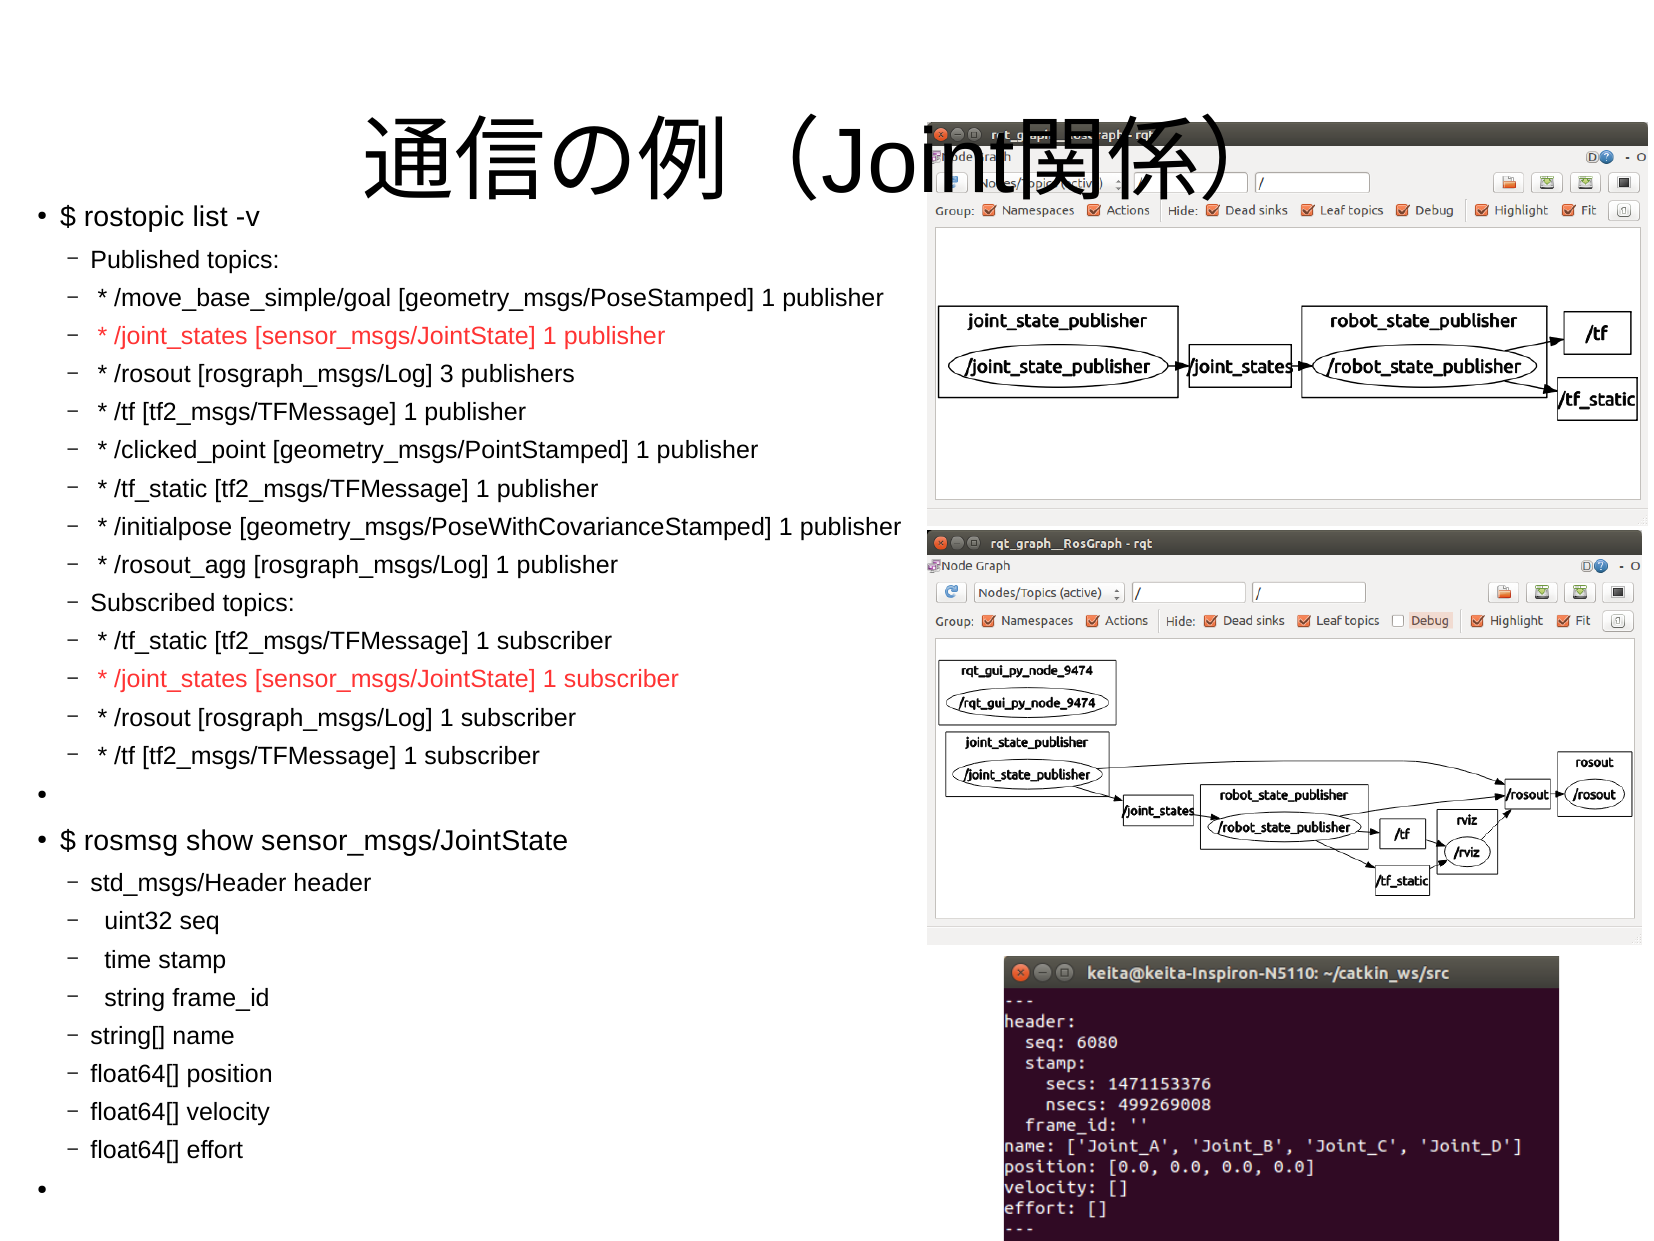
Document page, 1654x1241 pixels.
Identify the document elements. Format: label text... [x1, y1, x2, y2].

picture [927, 122, 1648, 526]
picture [1003, 956, 1560, 1241]
picture [927, 530, 1642, 945]
list $ rostopic list -v Published topics: * /move_base_simple/goal [geometry_msgs/PoseStamped] 1 publisher * /joint_states [sensor_msgs/JointState] 1 publisher * /rosout [rosgraph_msgs/Log] 3 publishers * /tf [tf2_msgs/TFMessage] 1 publisher * /clicked_point [geometry_msgs/PointStamped] 1 publisher * /tf_static [tf2_msgs/TFMessage] 1 publisher * /initialpose [geometry_msgs/PoseWithCovarianceStamped] 1 publisher * /rosout_agg [rosgraph_msgs/Log] 1 publisher Subscribed topics: * /tf_static [tf2_msgs/TFMessage] 1 subscriber * /joint_states [sensor_msgs/JointState] 1 subscriber * /rosout [rosgraph_msgs/Log] 1 subscriber * /tf [tf2_msgs/TFMessage] 1 subscriber $ rosmsg show sensor_msgs/JointState std_msgs/Header header uint32 seq time stamp string frame_id string[] name float64[] position float64[] velocity float64[] effort [29, 200, 1518, 1182]
title 通信の例（Joint関係） [82, 49, 1571, 257]
